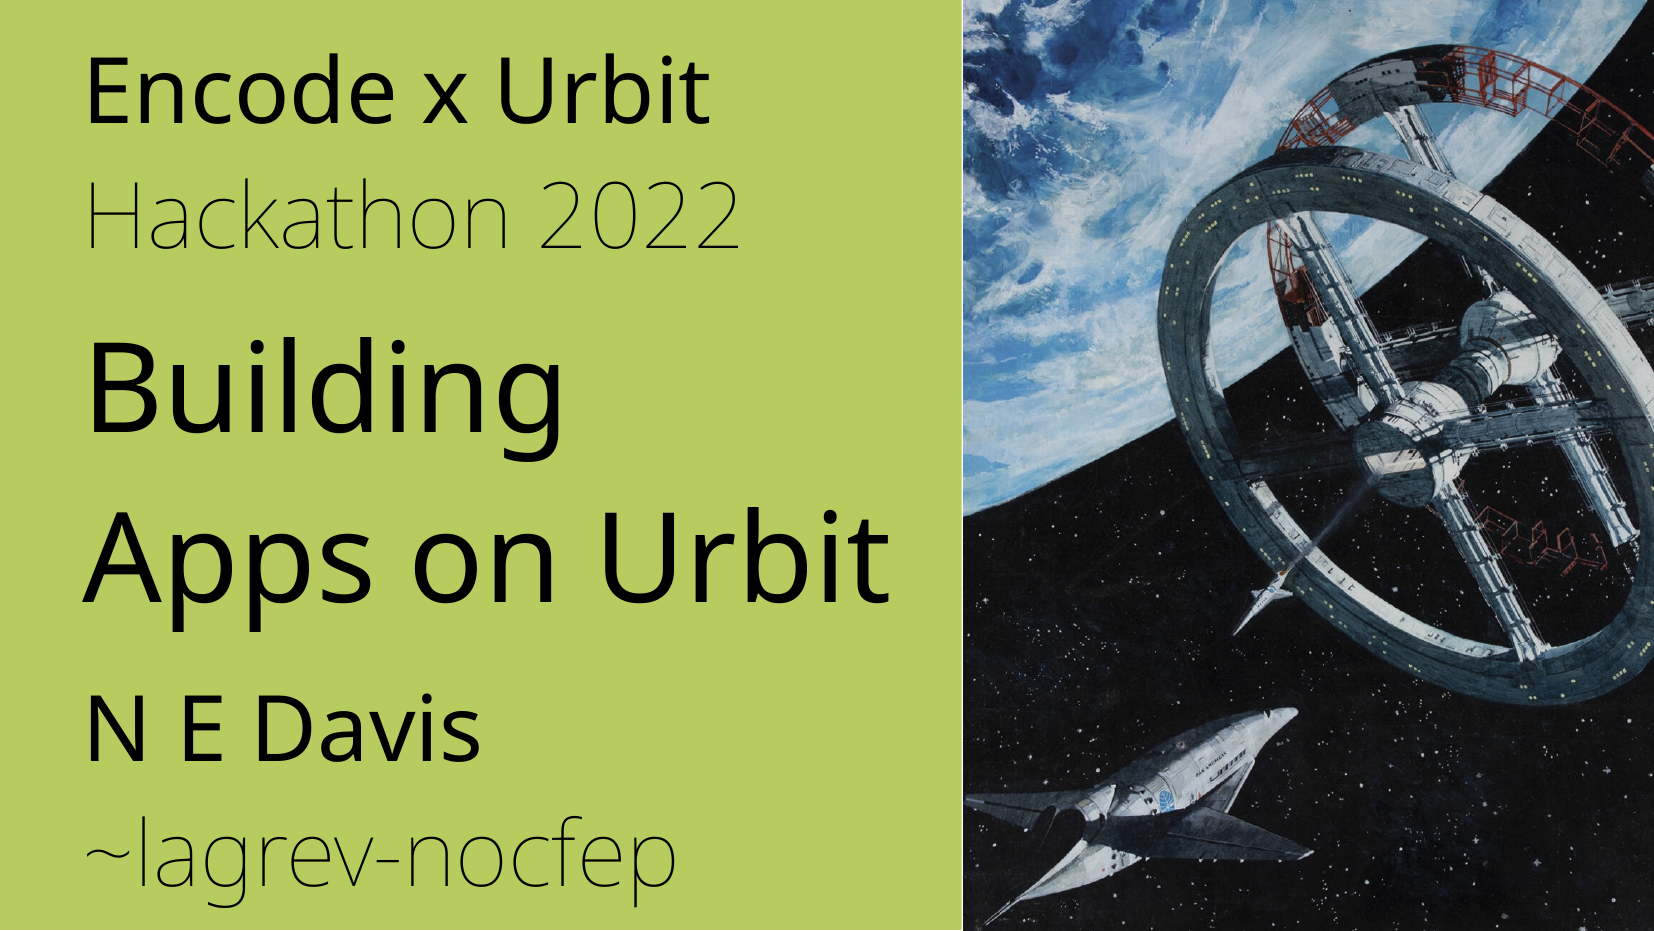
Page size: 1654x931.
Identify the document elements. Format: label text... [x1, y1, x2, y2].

picture [961, 0, 1654, 931]
title Encode x Urbit Hackathon 2022 [82, 58, 961, 243]
title N E Davis ~lagrev-nocfep [82, 696, 961, 880]
title Building Apps on Urbit [82, 343, 961, 595]
